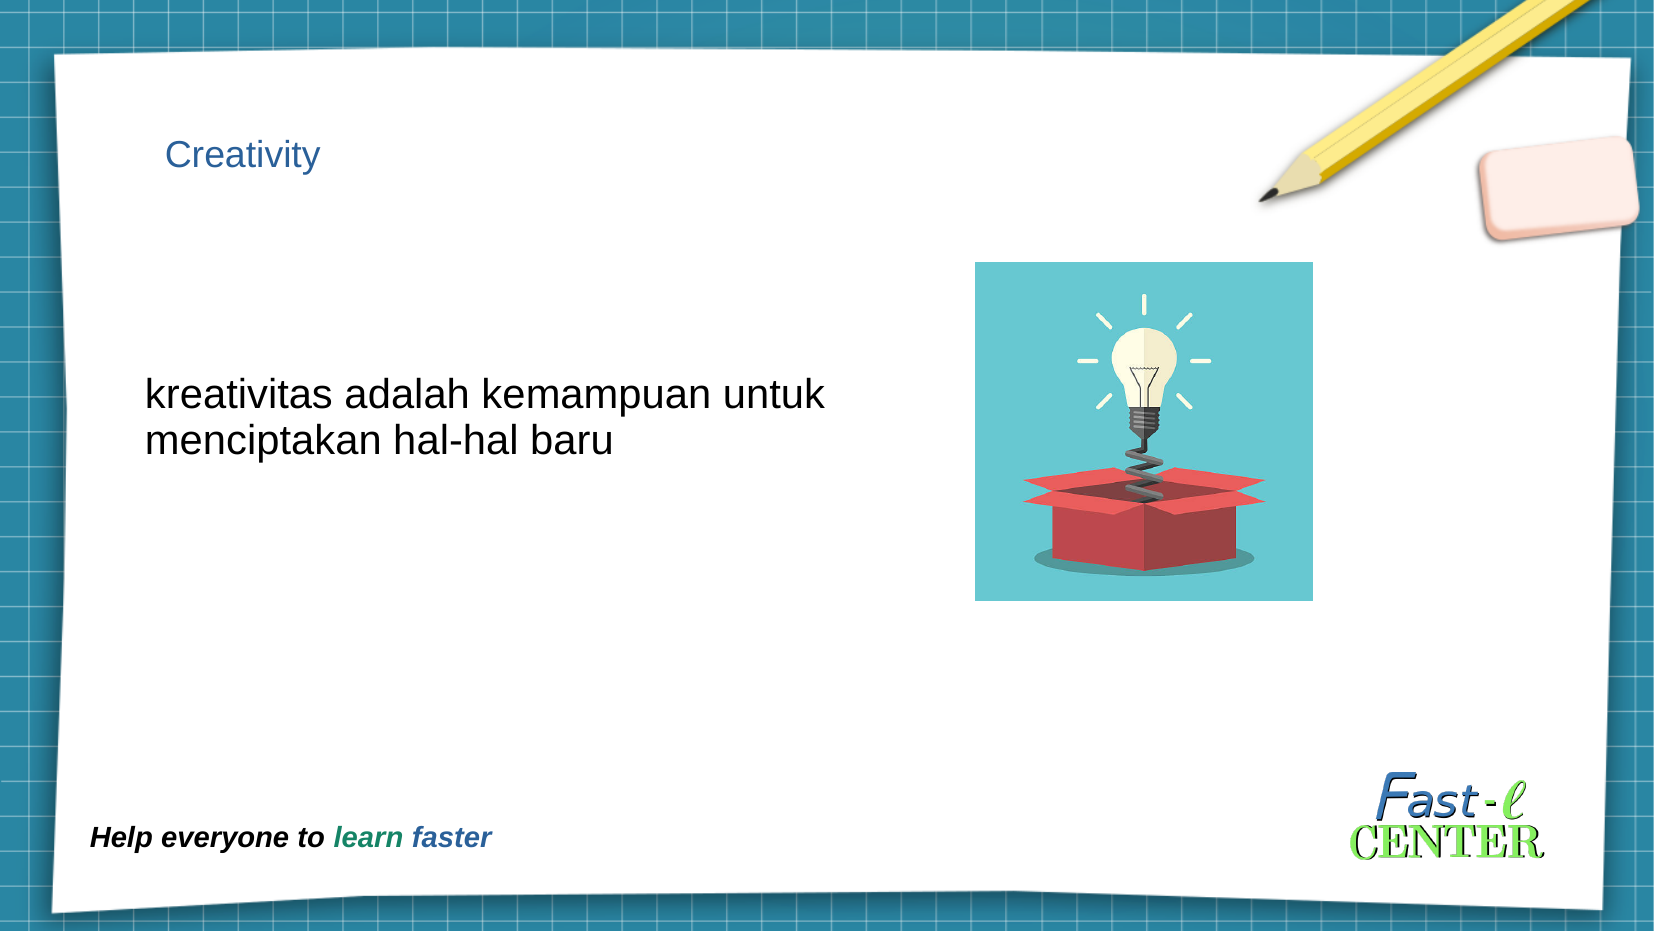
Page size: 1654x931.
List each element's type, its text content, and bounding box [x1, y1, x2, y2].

text_box kreativitas adalah kemampuan untuk menciptakan hal-hal baru [130, 363, 975, 488]
text_box Creativity [150, 126, 611, 226]
picture [0, 0, 1654, 931]
text_box Help everyone to learn faster [75, 813, 507, 861]
